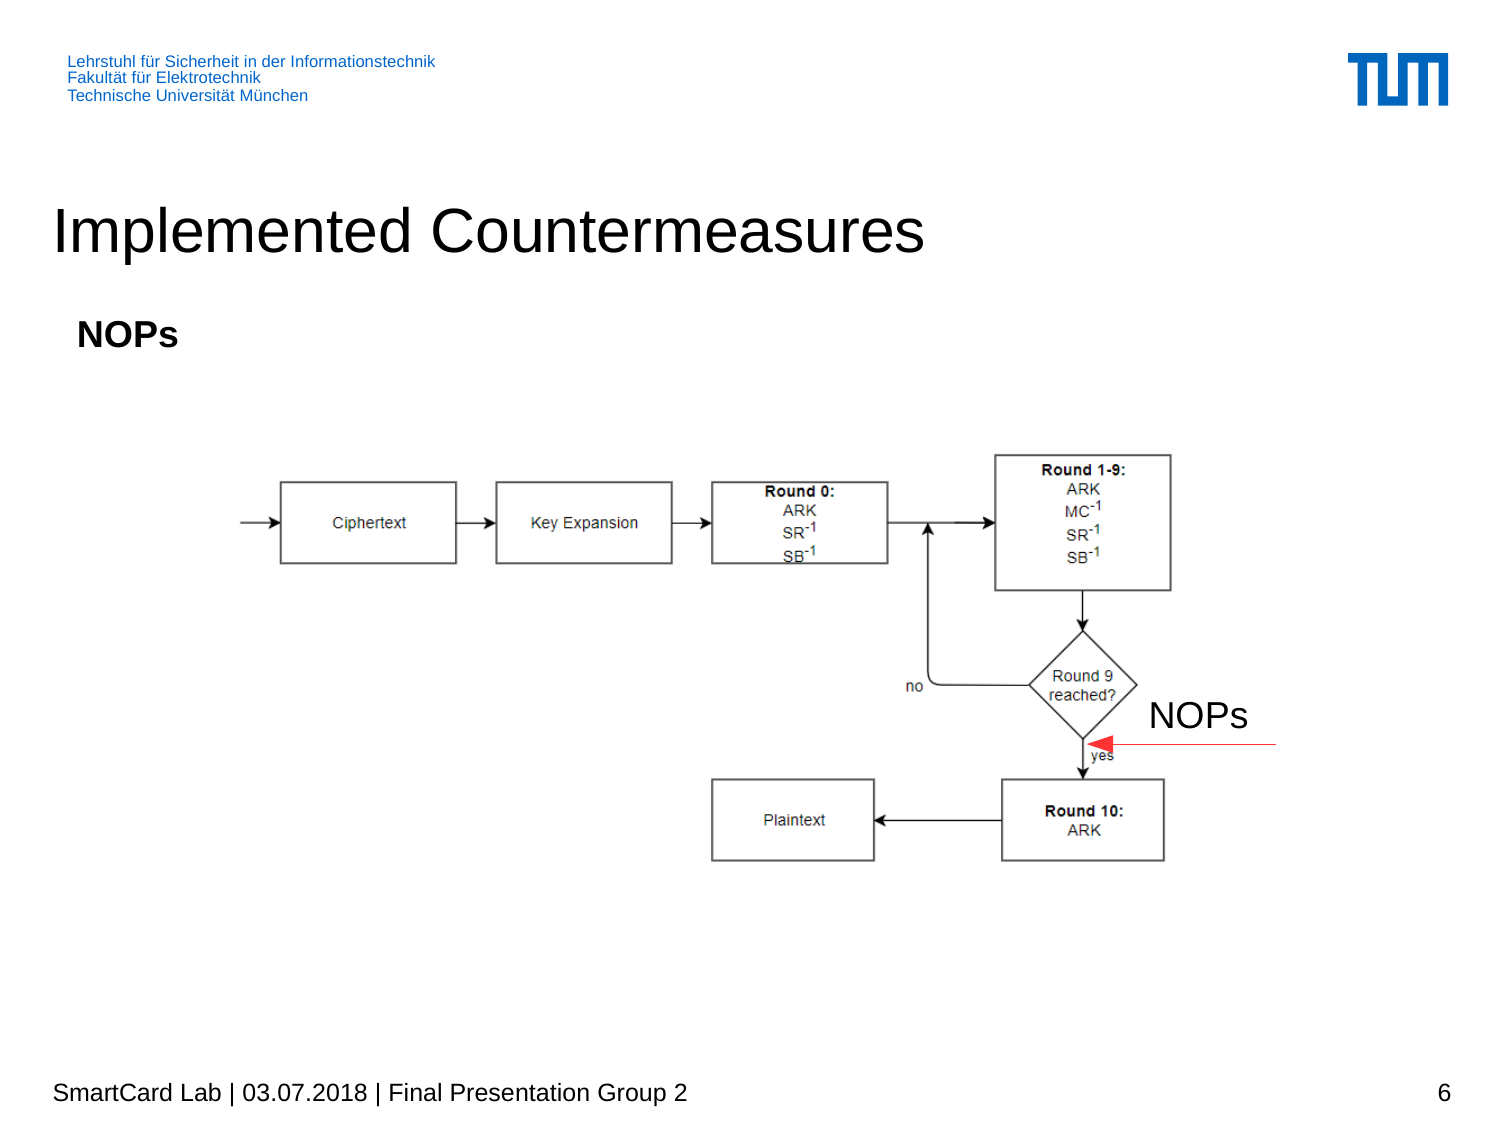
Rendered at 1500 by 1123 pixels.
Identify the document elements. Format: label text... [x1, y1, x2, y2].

title Implemented Countermeasures [52, 195, 1453, 266]
text_box NOPs [1133, 687, 1276, 745]
list NOPs [41, 307, 1441, 520]
picture [236, 436, 1182, 874]
